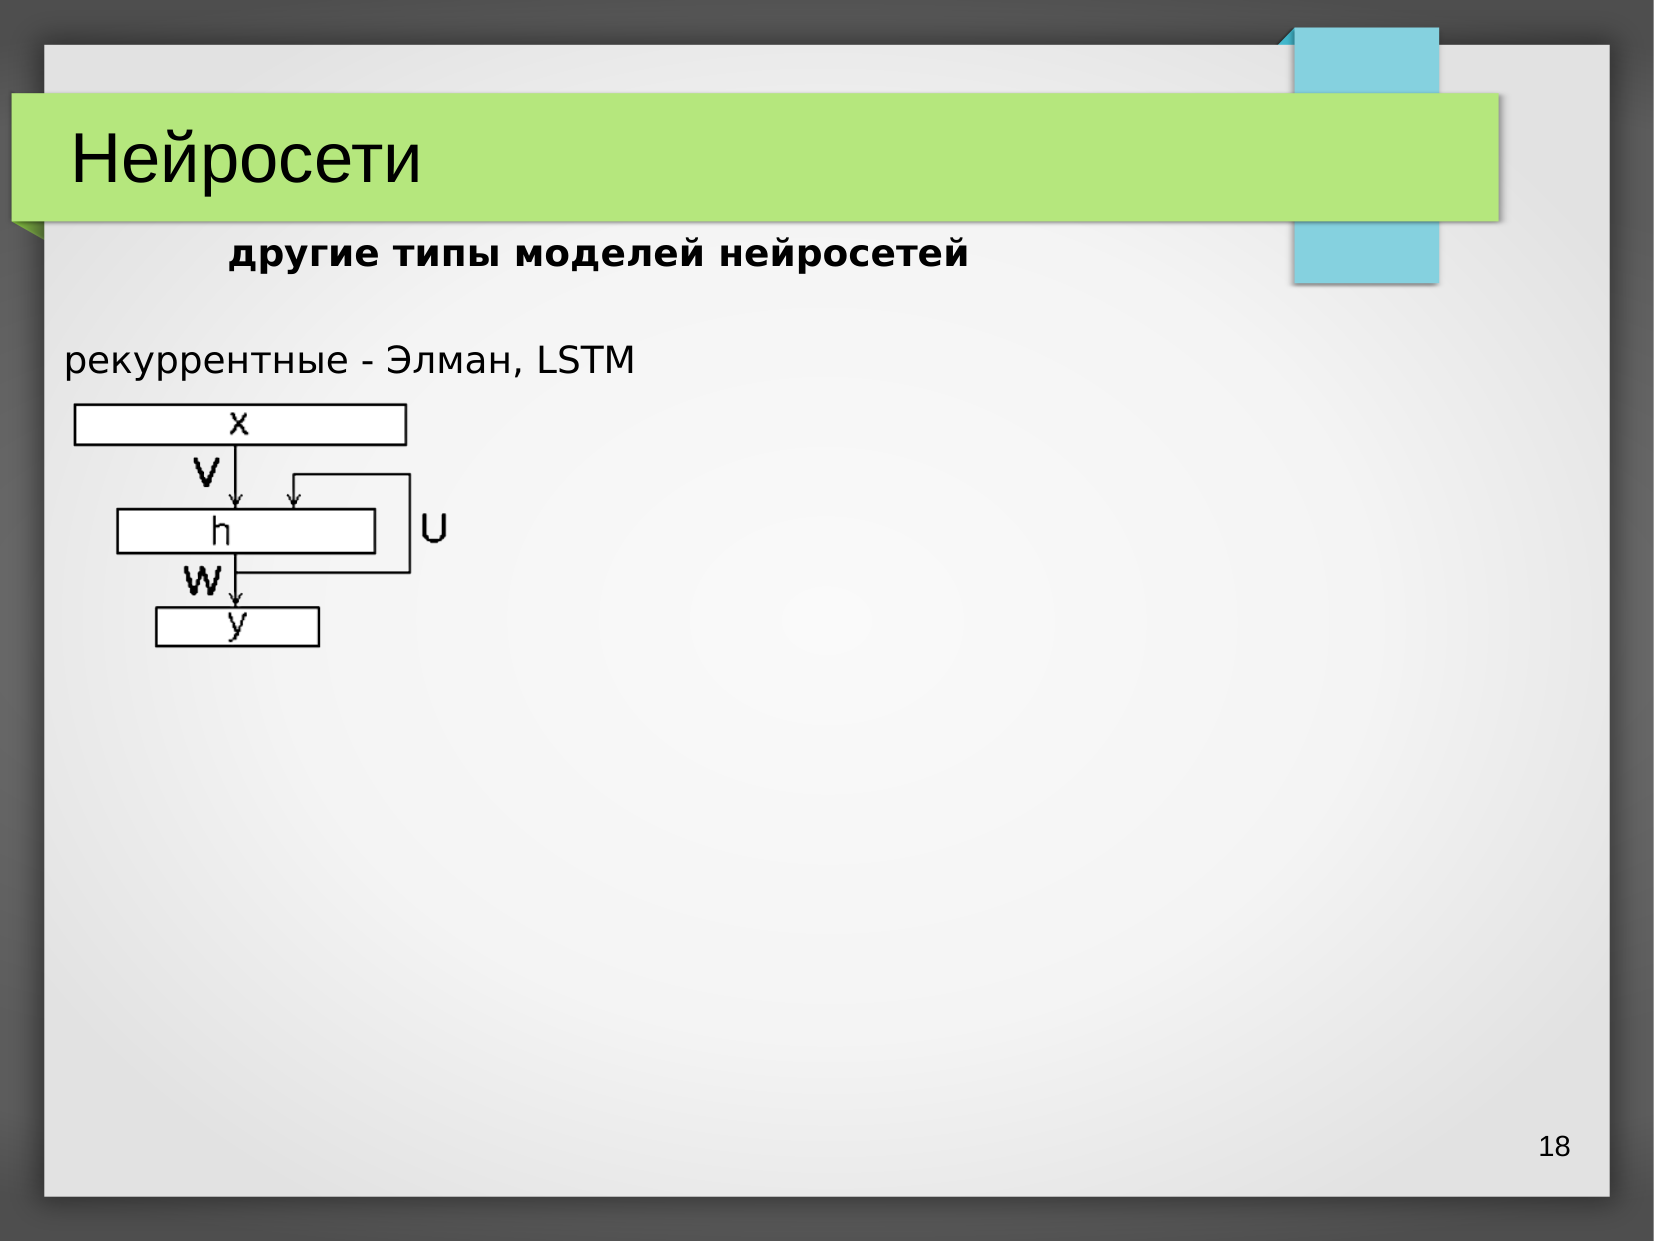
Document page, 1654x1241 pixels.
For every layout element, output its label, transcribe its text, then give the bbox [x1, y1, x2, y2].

text_box другие типы моделей нейросетей [212, 224, 1252, 283]
title Нейросети [70, 118, 1205, 199]
text_box рекуррентные - Элман, LSTM [48, 331, 697, 390]
picture [0, 0, 1654, 1241]
